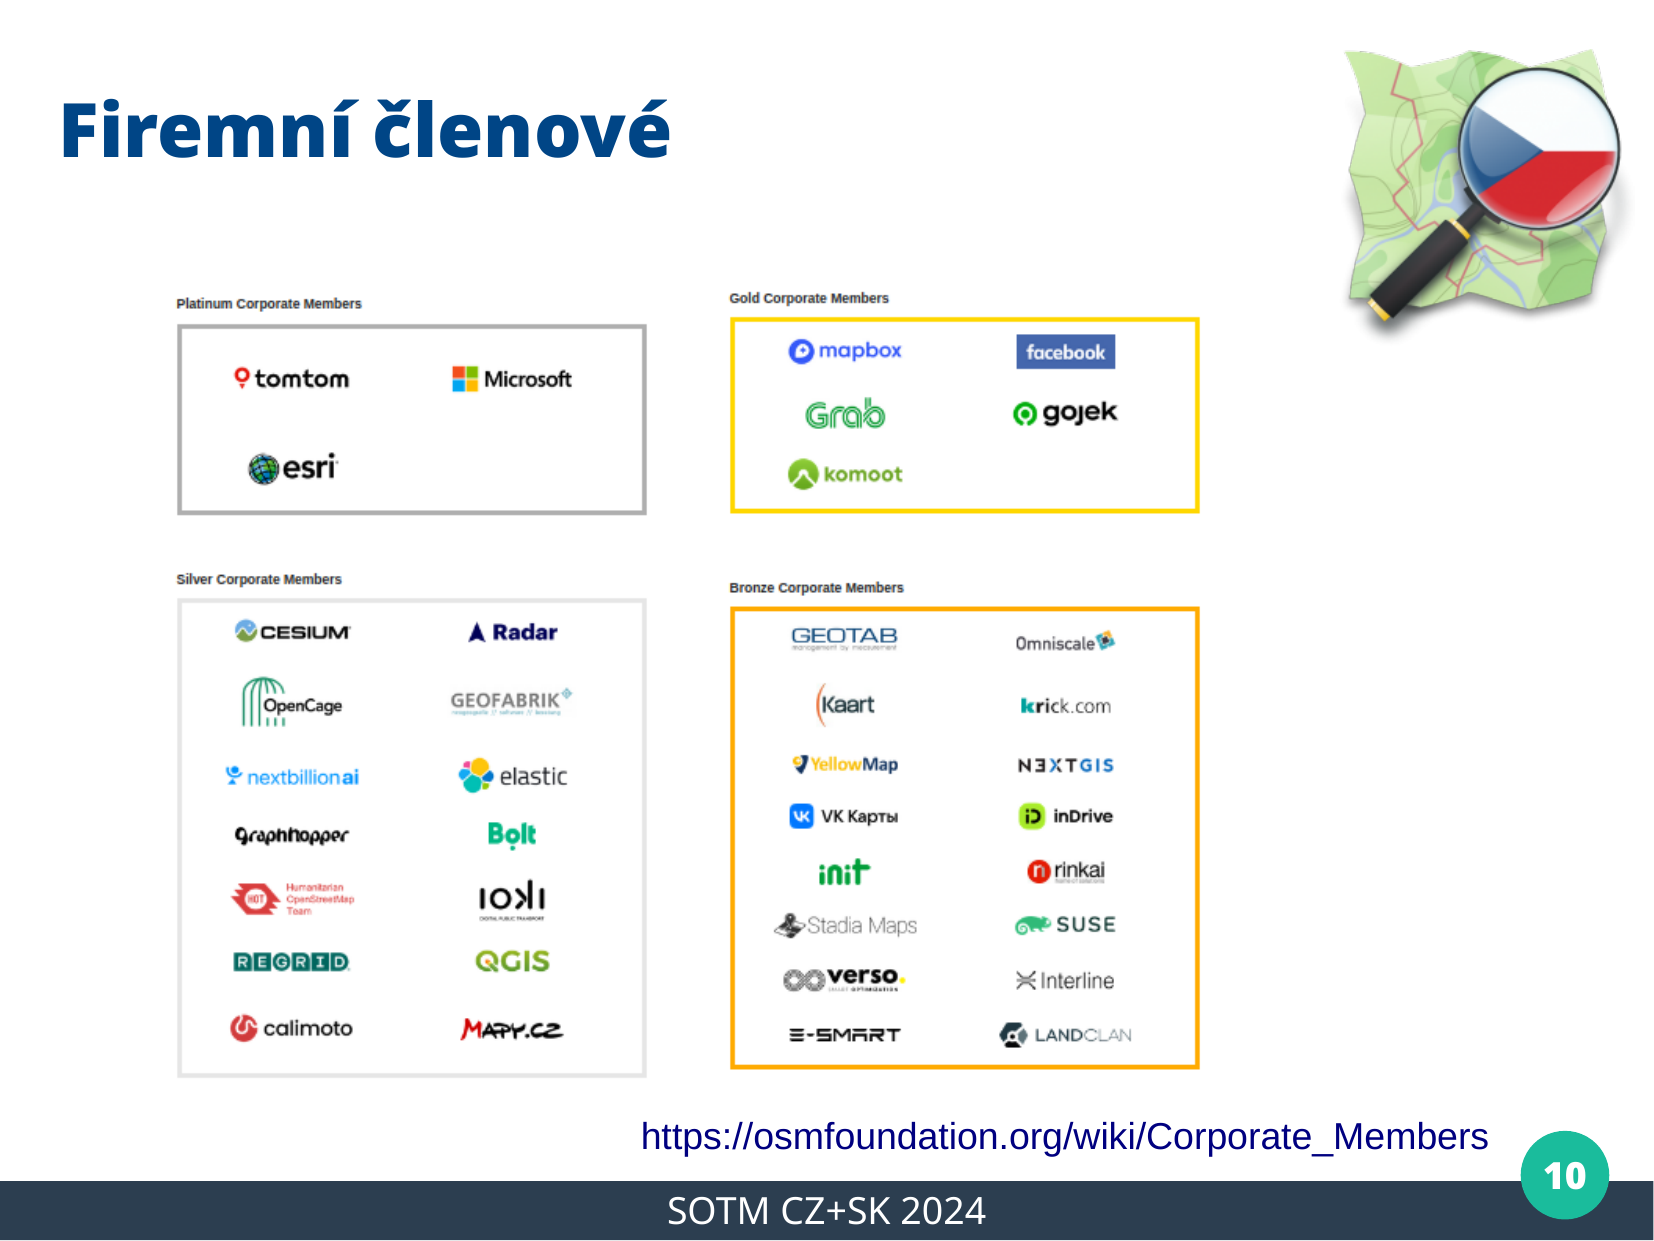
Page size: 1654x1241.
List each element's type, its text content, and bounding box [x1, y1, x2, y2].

picture [165, 290, 658, 517]
picture [718, 286, 1211, 520]
picture [718, 574, 1211, 1076]
title Firemní členové [59, 49, 1347, 207]
picture [1334, 49, 1635, 350]
text_box https://osmfoundation.org/wiki/Corporate_Members [625, 1107, 1506, 1165]
picture [165, 564, 658, 1086]
